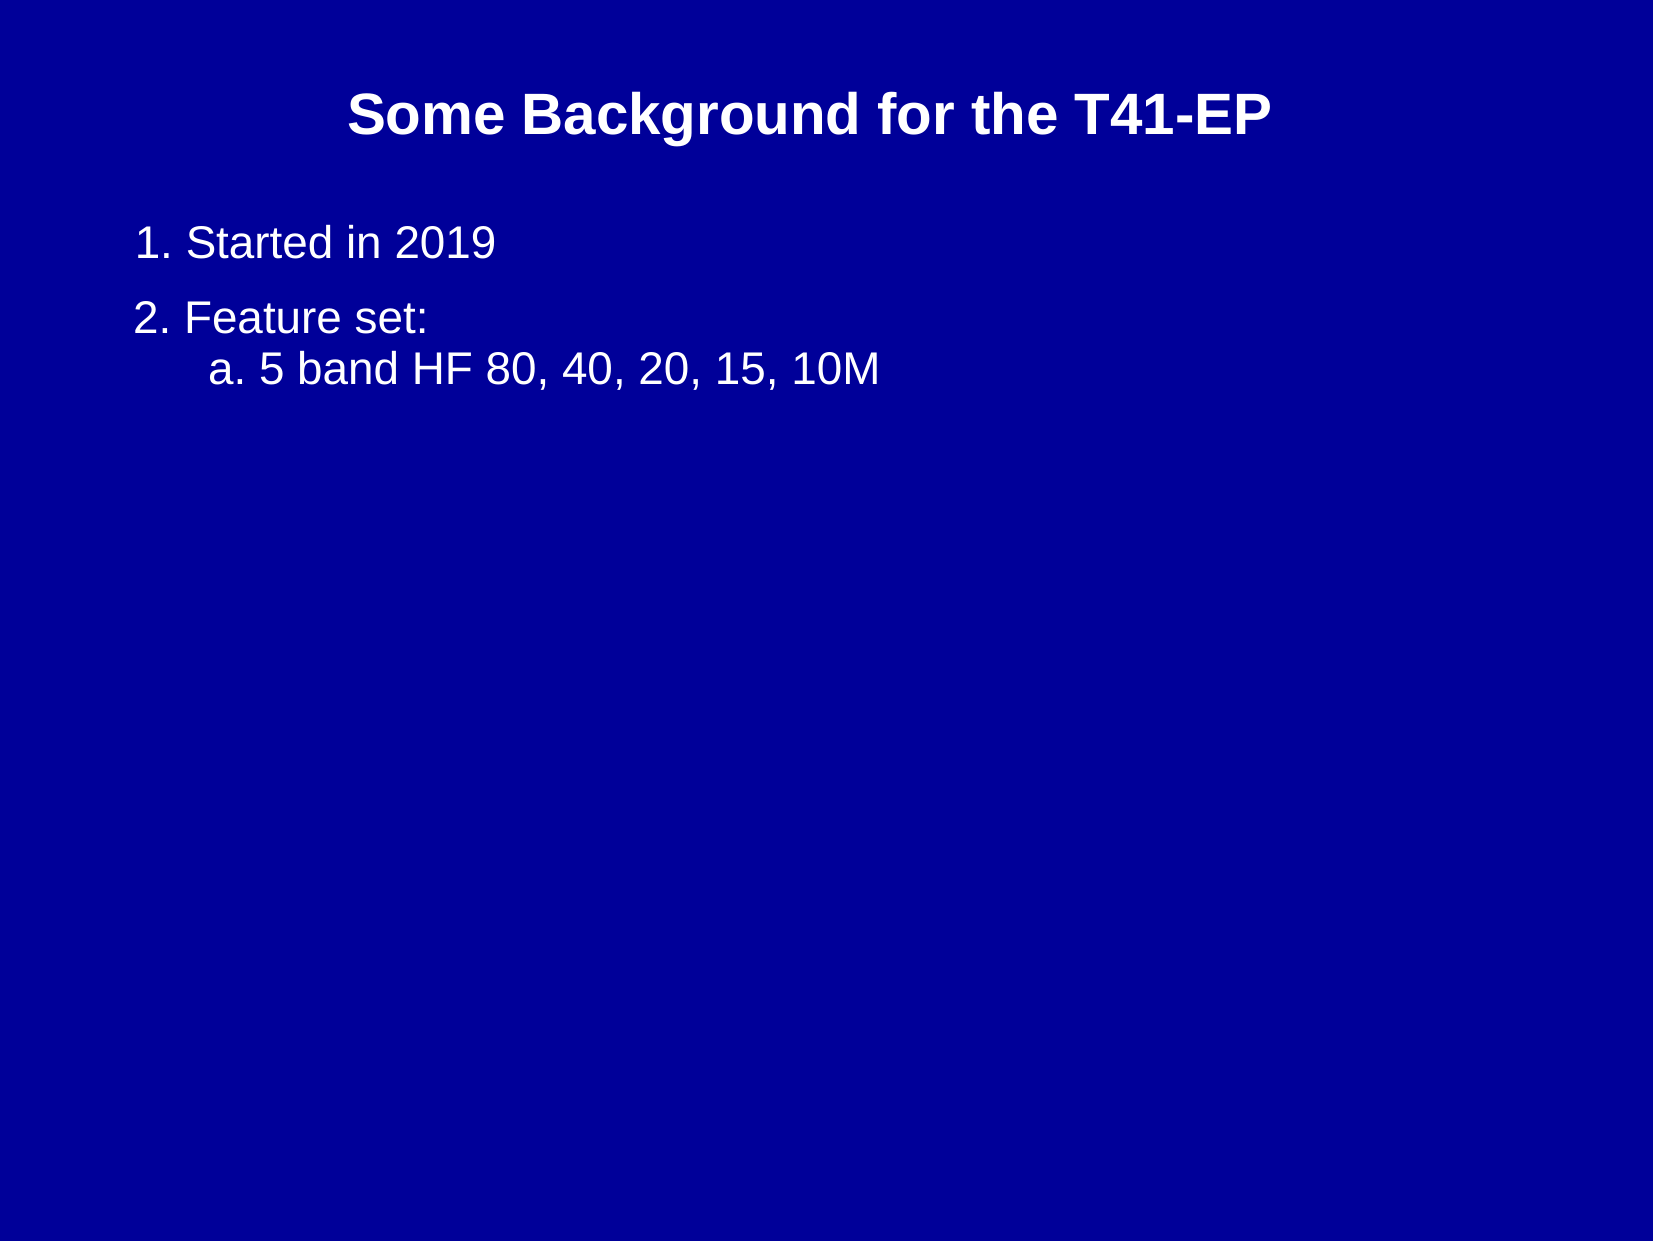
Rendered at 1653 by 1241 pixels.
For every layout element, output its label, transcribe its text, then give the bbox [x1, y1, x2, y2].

text_box 2. Feature set: a. 5 band HF 80, 40, 20, 15, 10M [118, 285, 896, 454]
text_box Some Background for the T41-EP [330, 75, 1291, 166]
text_box 1. Started in 2019 [120, 210, 512, 276]
